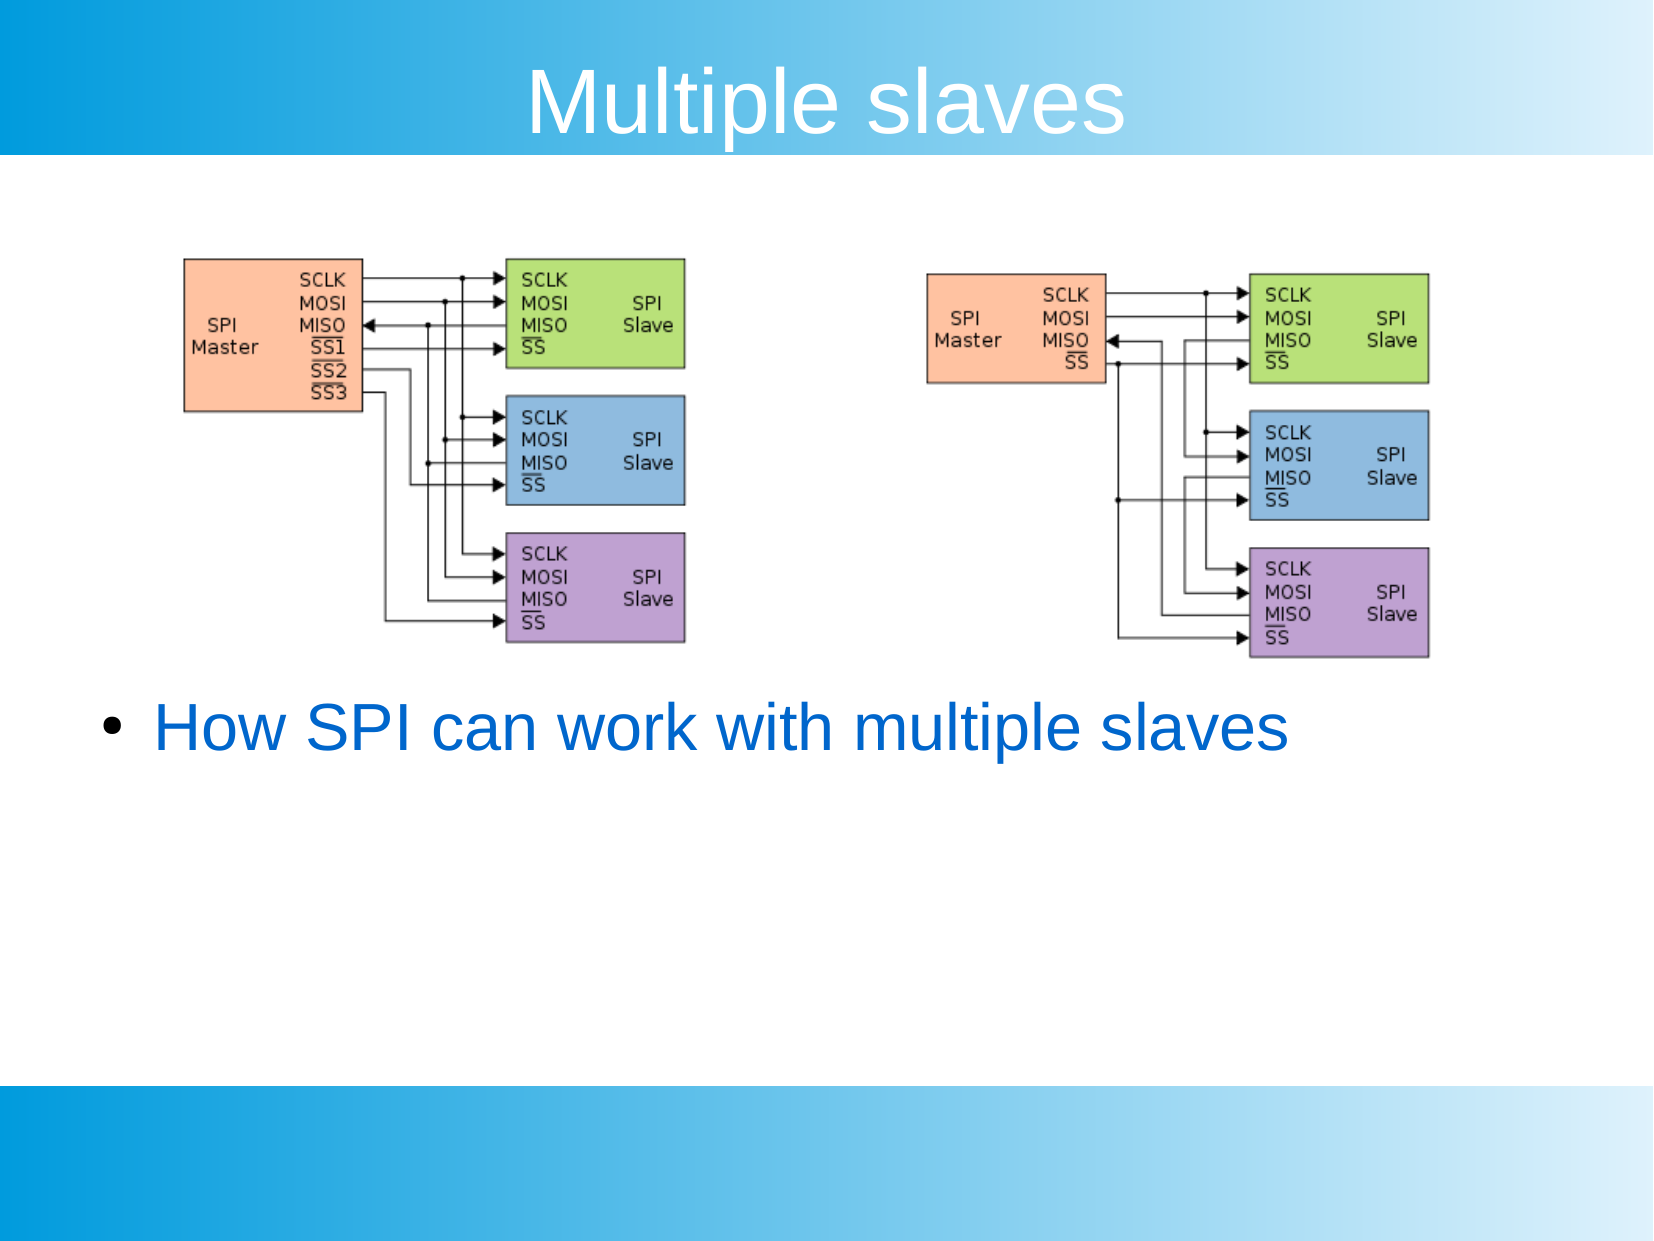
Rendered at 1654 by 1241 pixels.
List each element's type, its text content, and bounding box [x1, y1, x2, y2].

title Multiple slaves [82, 49, 1571, 155]
list How SPI can work with multiple slaves [82, 690, 1571, 1005]
picture [908, 255, 1456, 691]
picture [165, 240, 712, 676]
